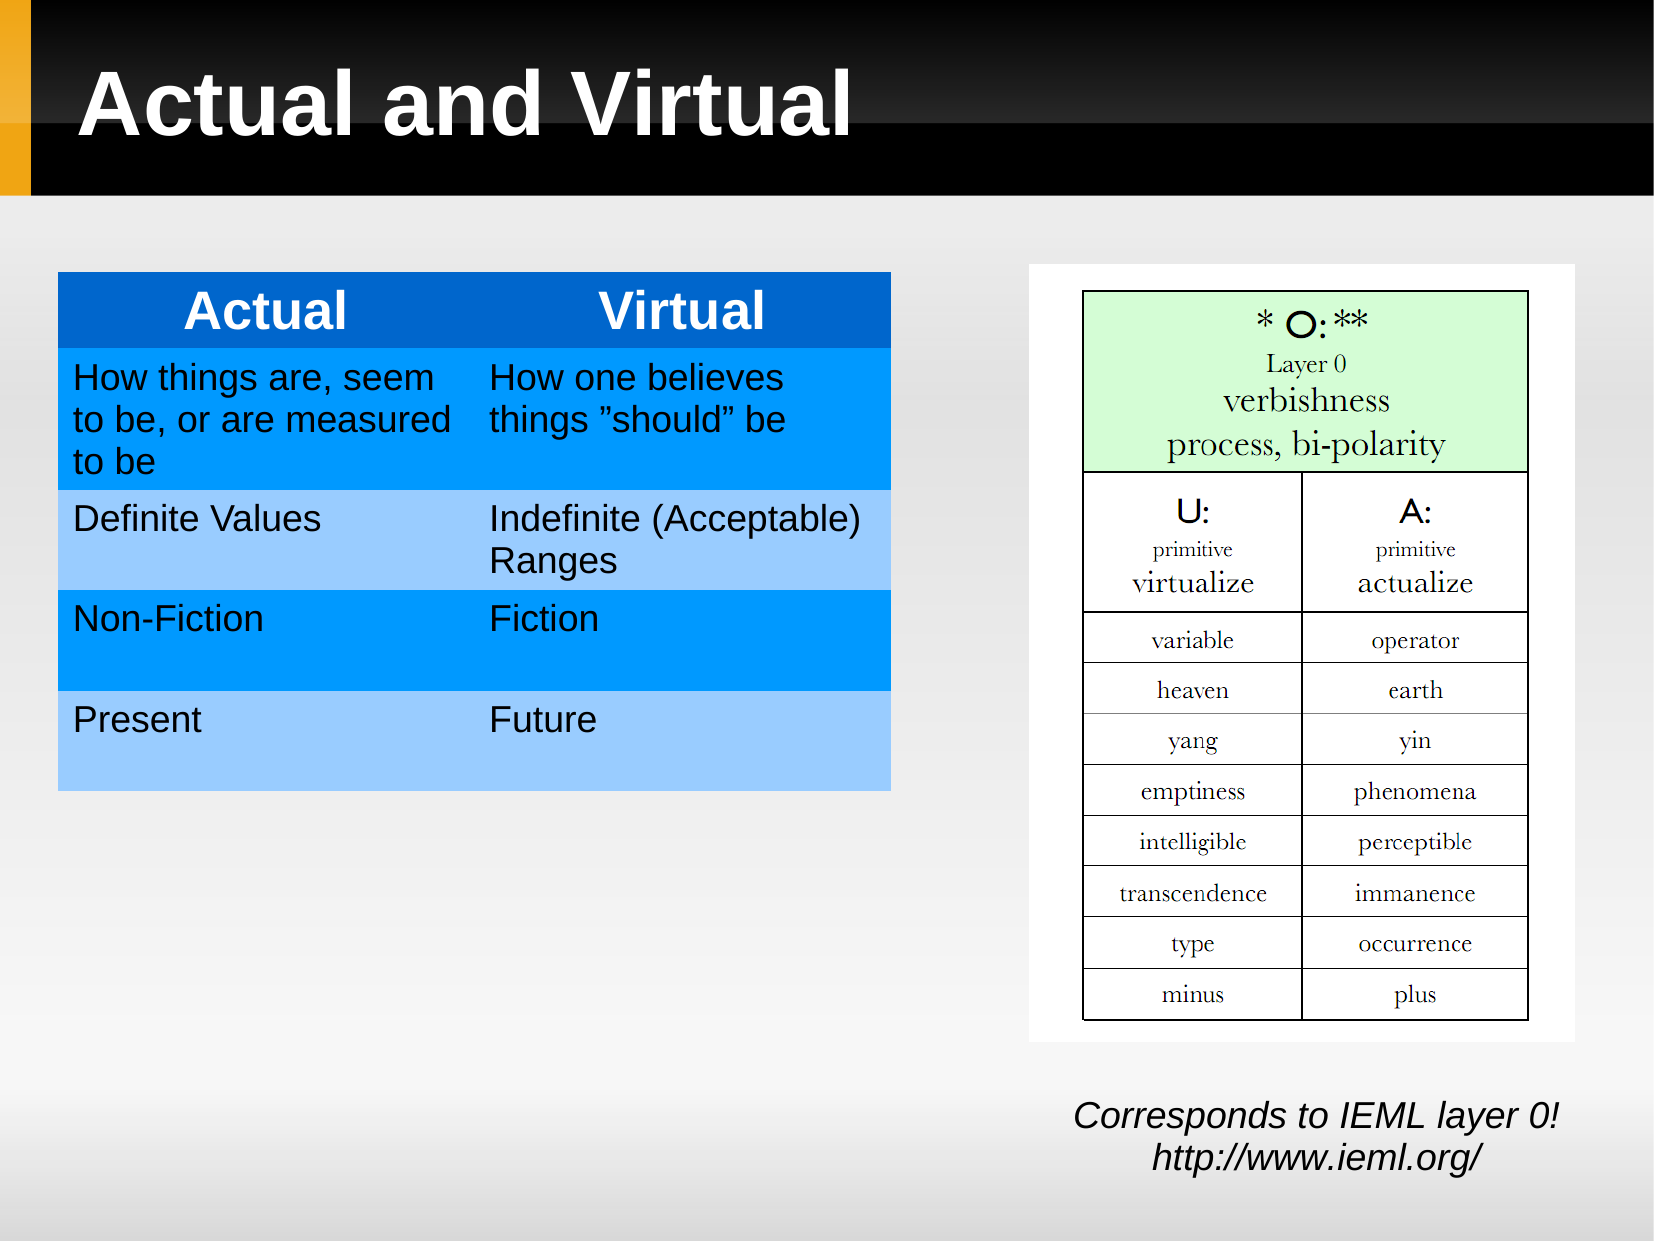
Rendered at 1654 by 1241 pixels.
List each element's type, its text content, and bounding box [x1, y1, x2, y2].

picture [0, 0, 1654, 1241]
table_cell Non-Fiction [58, 590, 474, 691]
title Actual and Virtual [76, 0, 1565, 208]
table_cell How one believes things ”should” be [474, 348, 891, 490]
table_cell Future [474, 691, 891, 791]
table_header Virtual [474, 272, 891, 348]
table_cell How things are, seem to be, or are measured to be [58, 348, 474, 490]
table_cell Definite Values [58, 490, 474, 590]
table_cell Fiction [474, 590, 891, 691]
text_box Corresponds to IEML layer 0! http://www.ieml.org/ [1058, 1087, 1576, 1187]
table_header Actual [58, 272, 474, 348]
table_cell Present [58, 691, 474, 791]
table_cell Indefinite (Acceptable) Ranges [474, 490, 891, 590]
